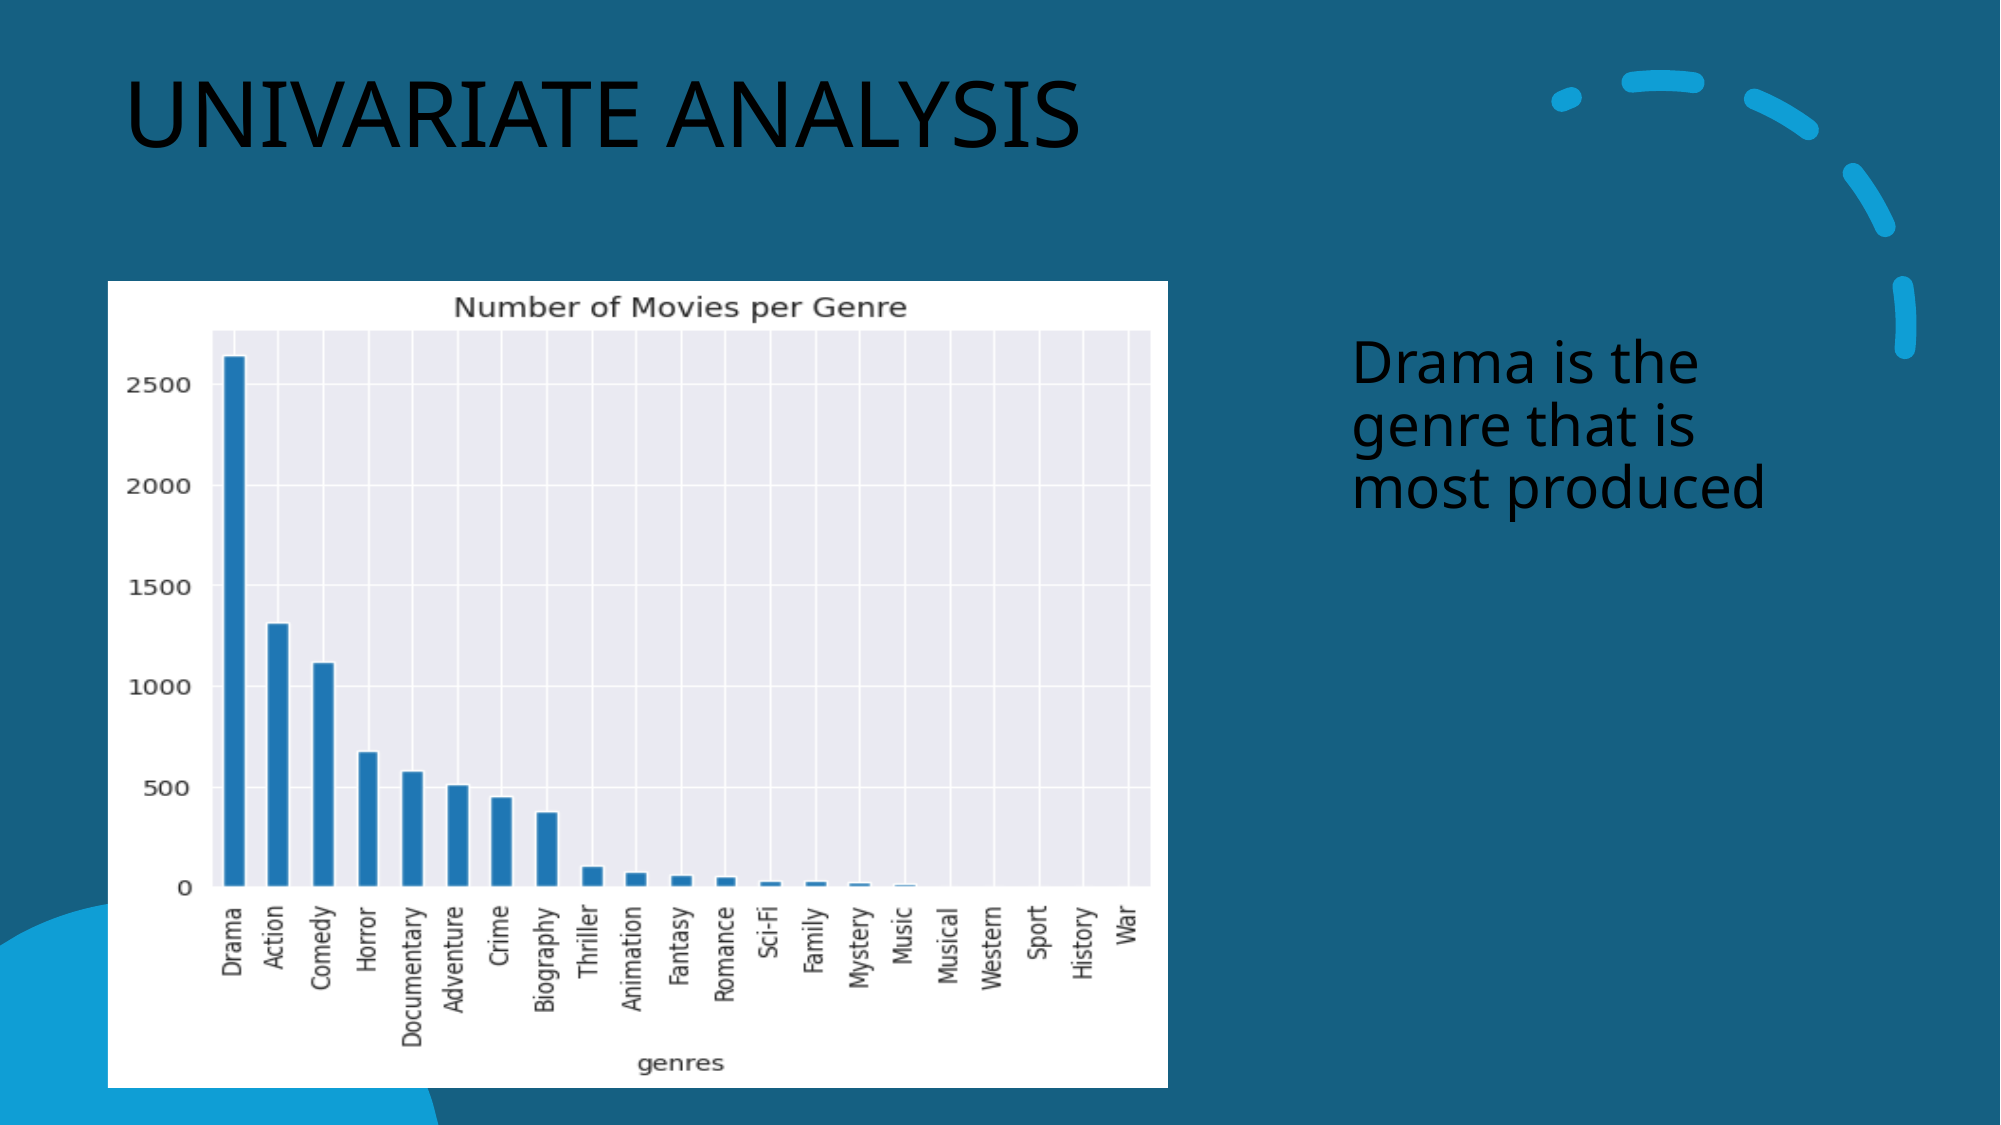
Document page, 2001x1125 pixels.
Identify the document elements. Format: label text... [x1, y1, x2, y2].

list Drama is the genre that is most produced [1336, 325, 1863, 644]
picture [107, 281, 1333, 1088]
text_box UNIVARIATE ANALYSIS [108, 48, 1623, 175]
text_box [0, 0, 2000, 1125]
